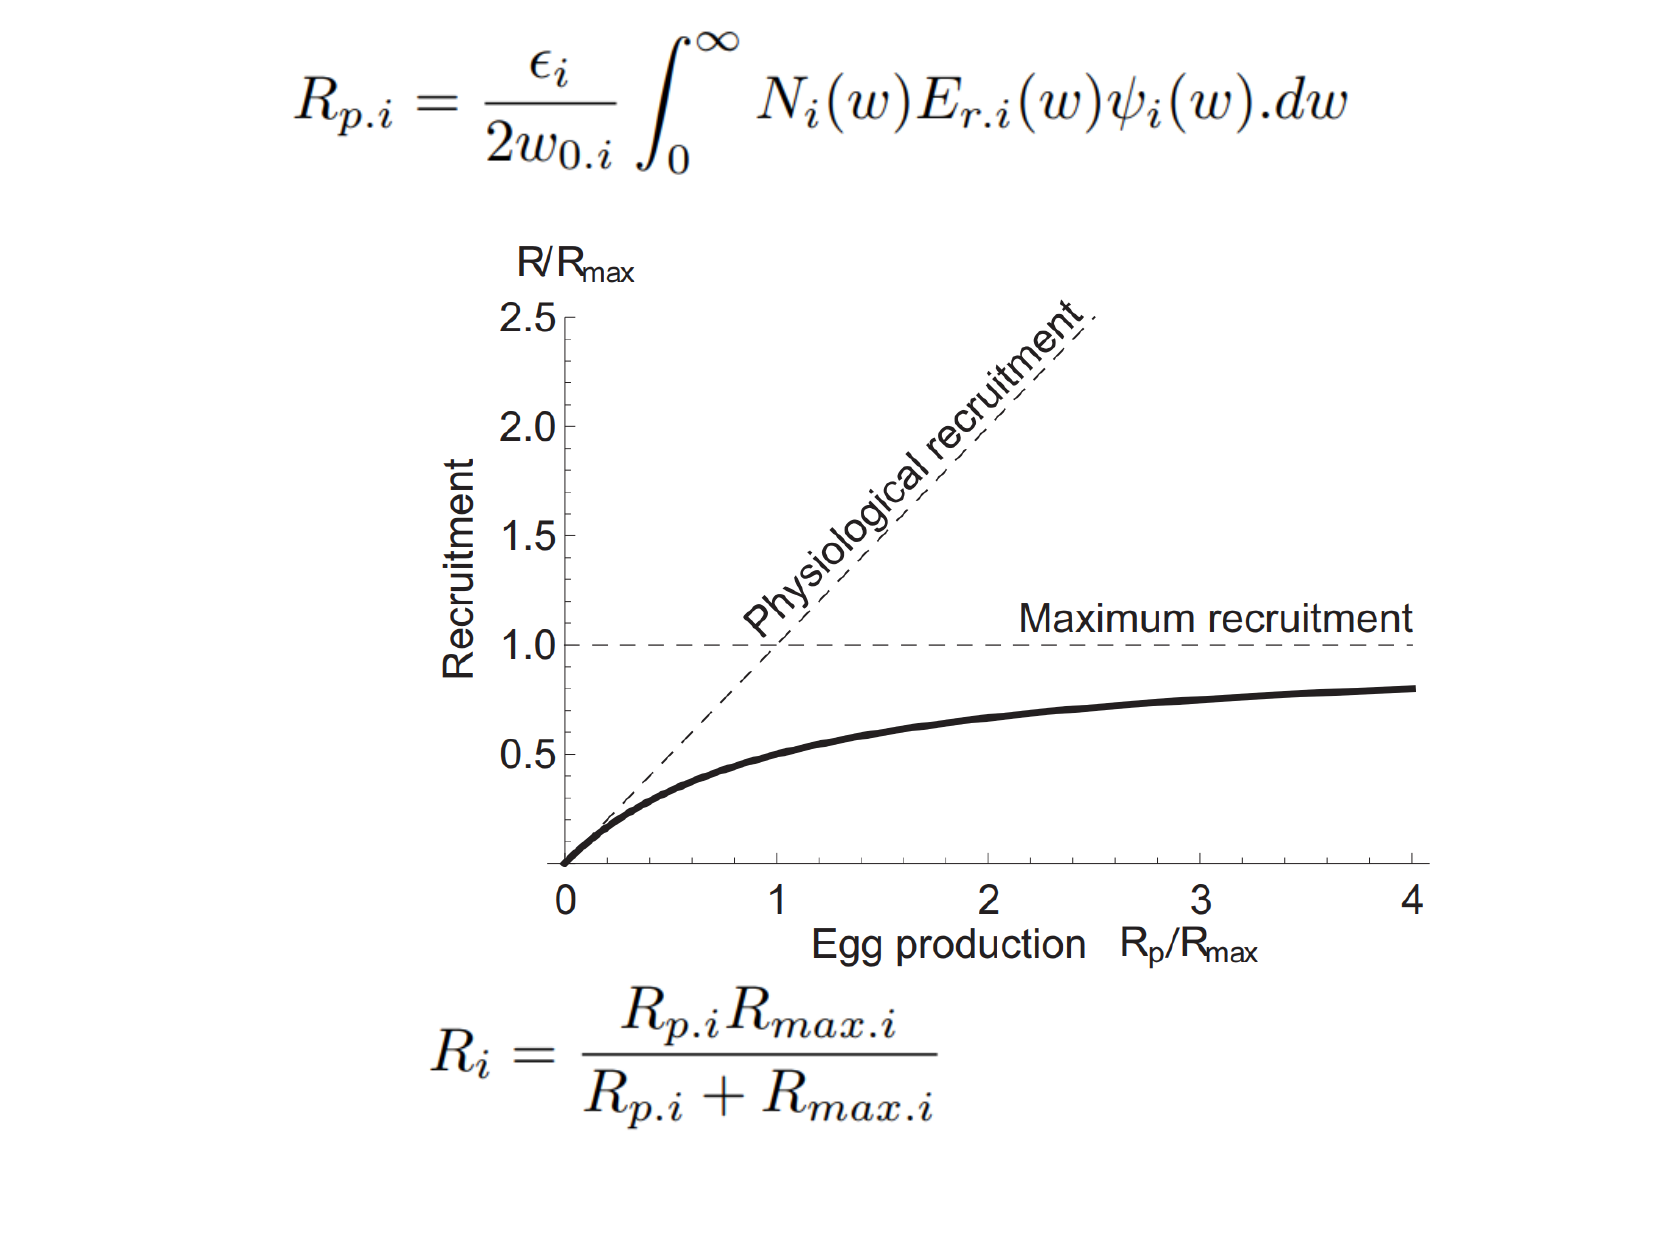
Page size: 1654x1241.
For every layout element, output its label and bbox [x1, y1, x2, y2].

picture [275, 0, 1518, 1149]
